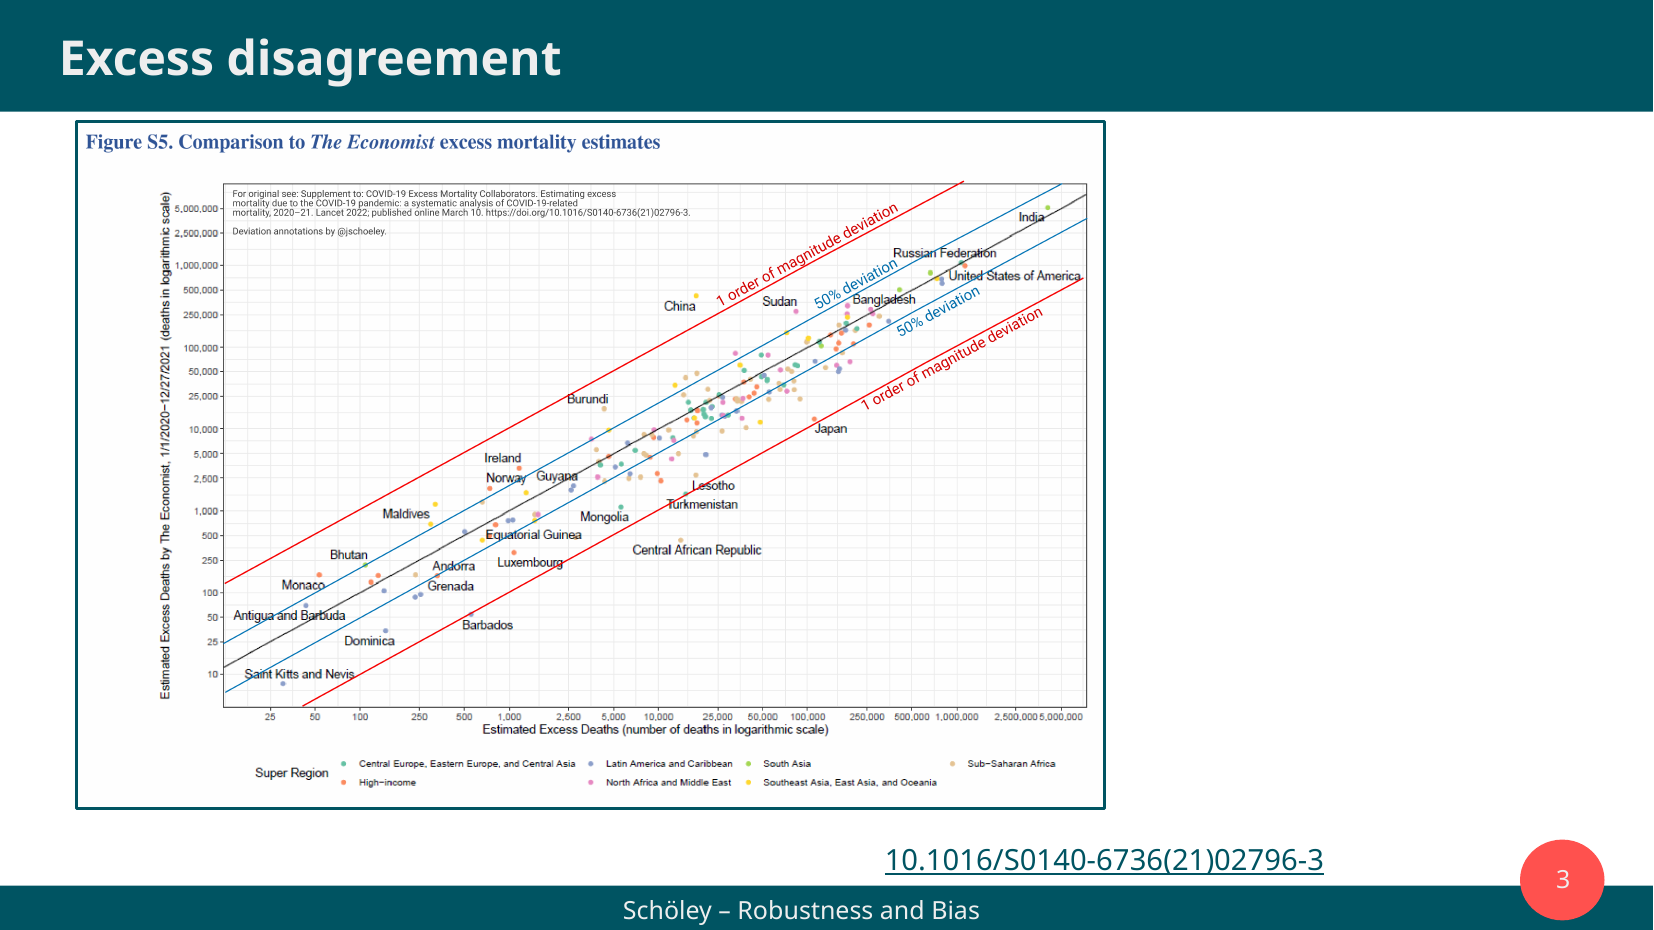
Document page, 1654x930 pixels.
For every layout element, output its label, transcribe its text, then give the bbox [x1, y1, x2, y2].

picture [77, 123, 1103, 807]
text_box 10.1016/S0140-6736(21)02796-3 [870, 831, 1516, 886]
title Excess disagreement [58, 0, 1594, 117]
